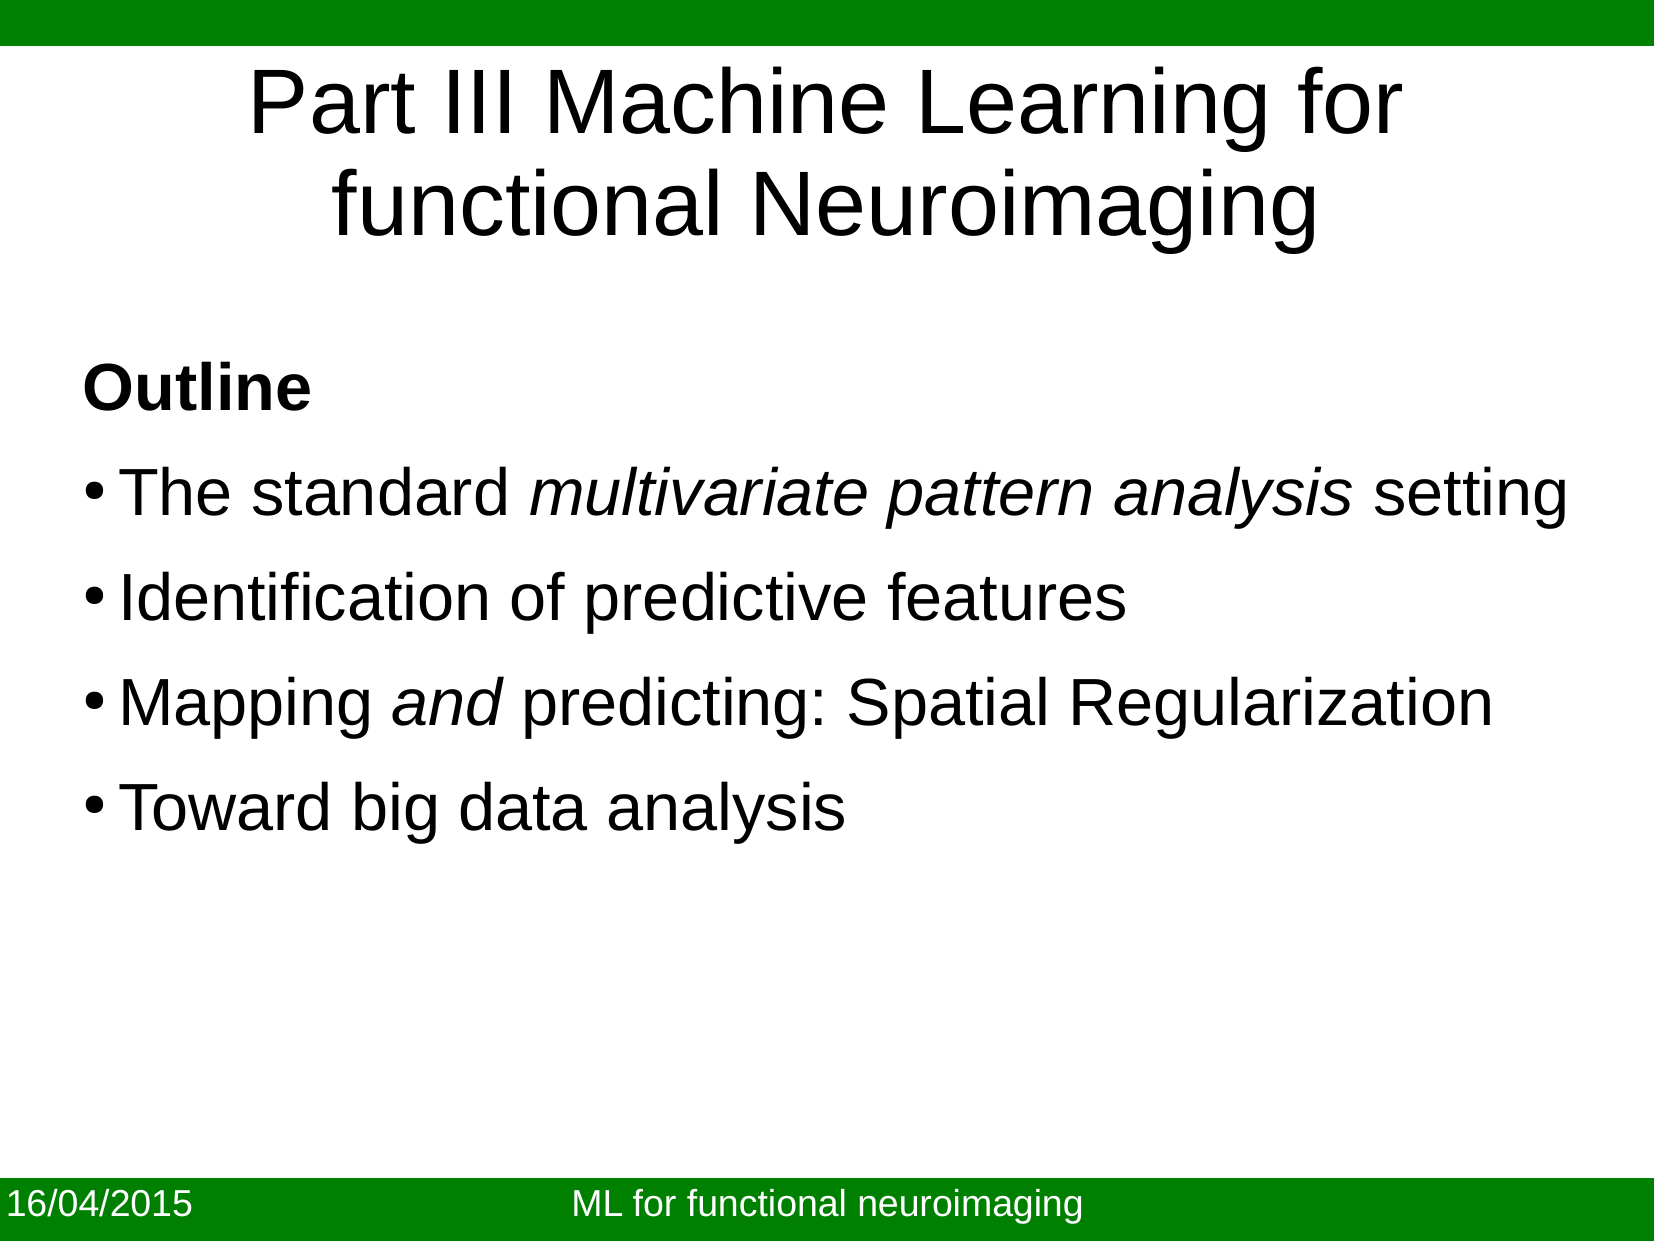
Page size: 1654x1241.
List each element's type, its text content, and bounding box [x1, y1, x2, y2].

title Part III Machine Learning for functional Neuroimaging [82, 49, 1571, 232]
subtitle Outline The standard multivariate pattern analysis setting Identification of predictive features Mapping and predicting: Spatial Regularization Toward big data analysis [82, 232, 1621, 962]
